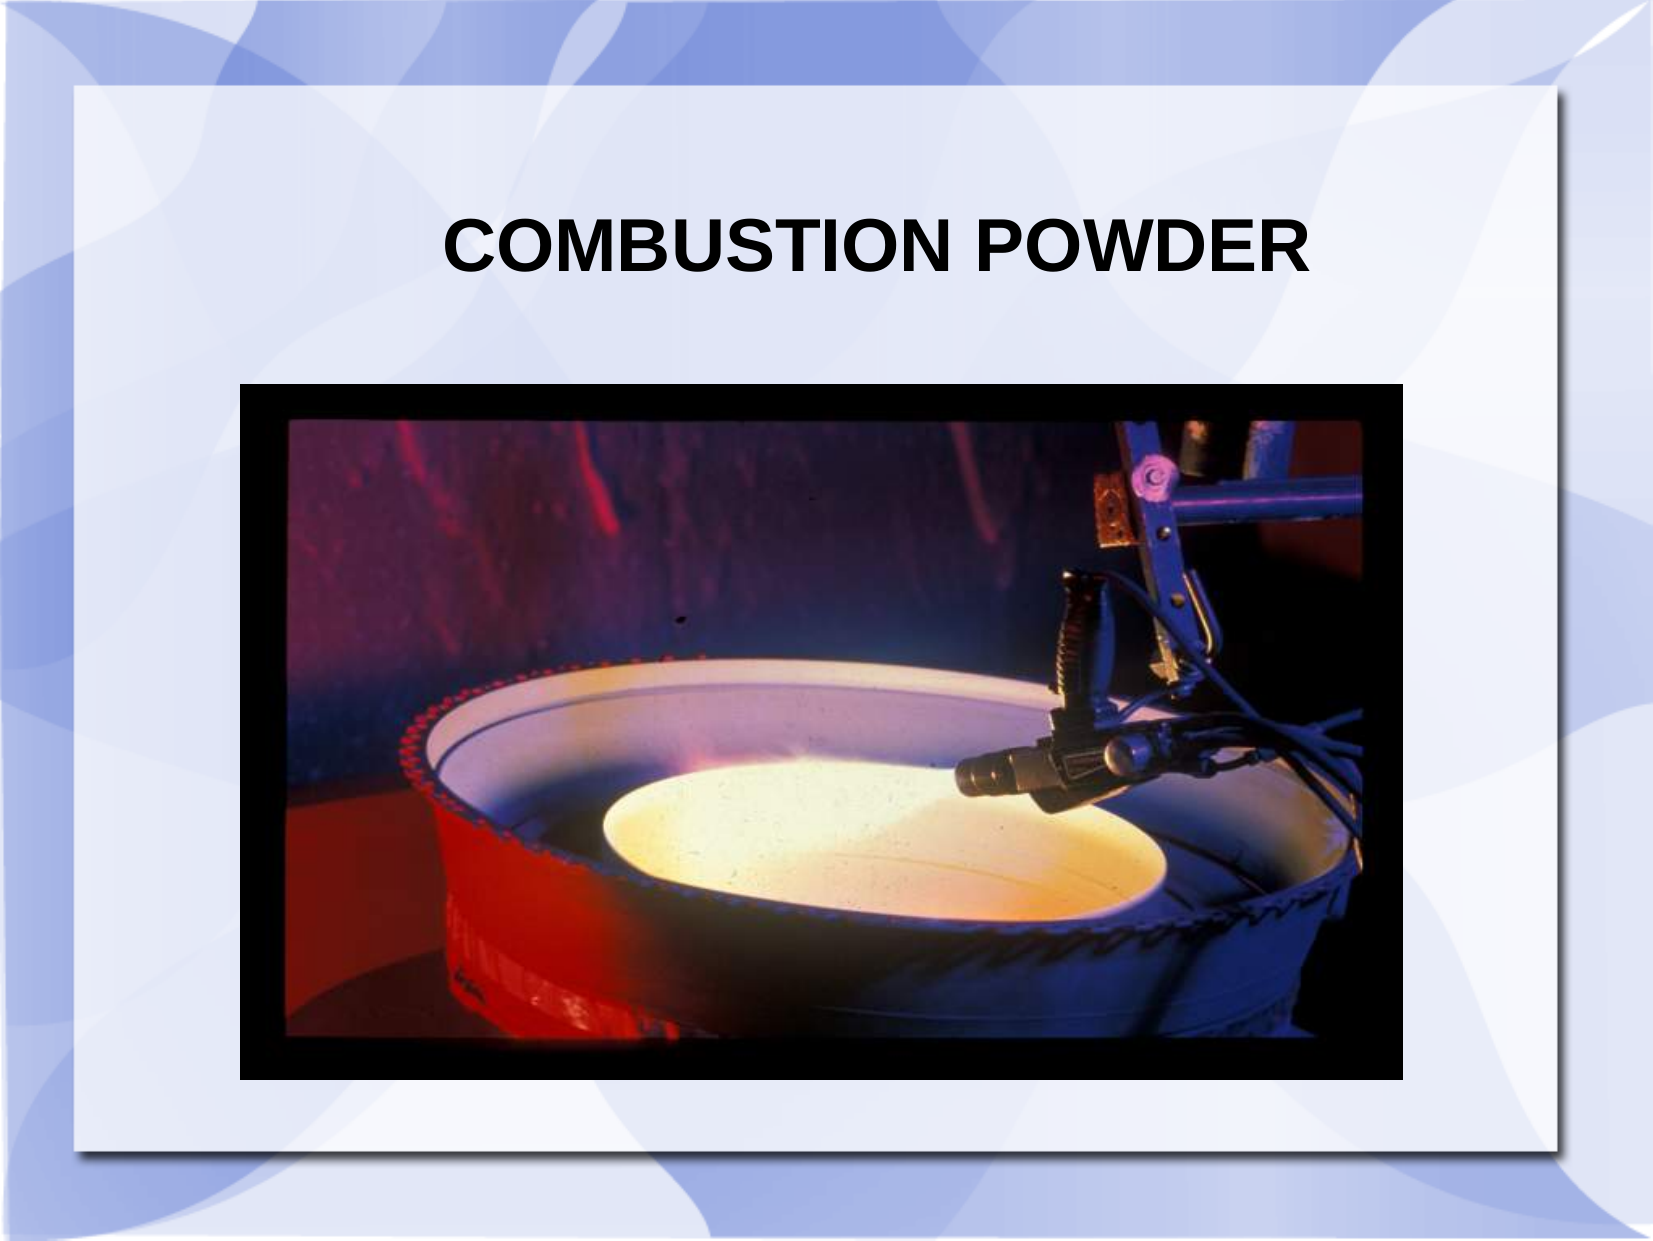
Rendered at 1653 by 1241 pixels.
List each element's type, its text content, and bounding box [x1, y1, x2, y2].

picture [0, 0, 1653, 1241]
title COMBUSTION POWDER [230, 134, 1546, 338]
